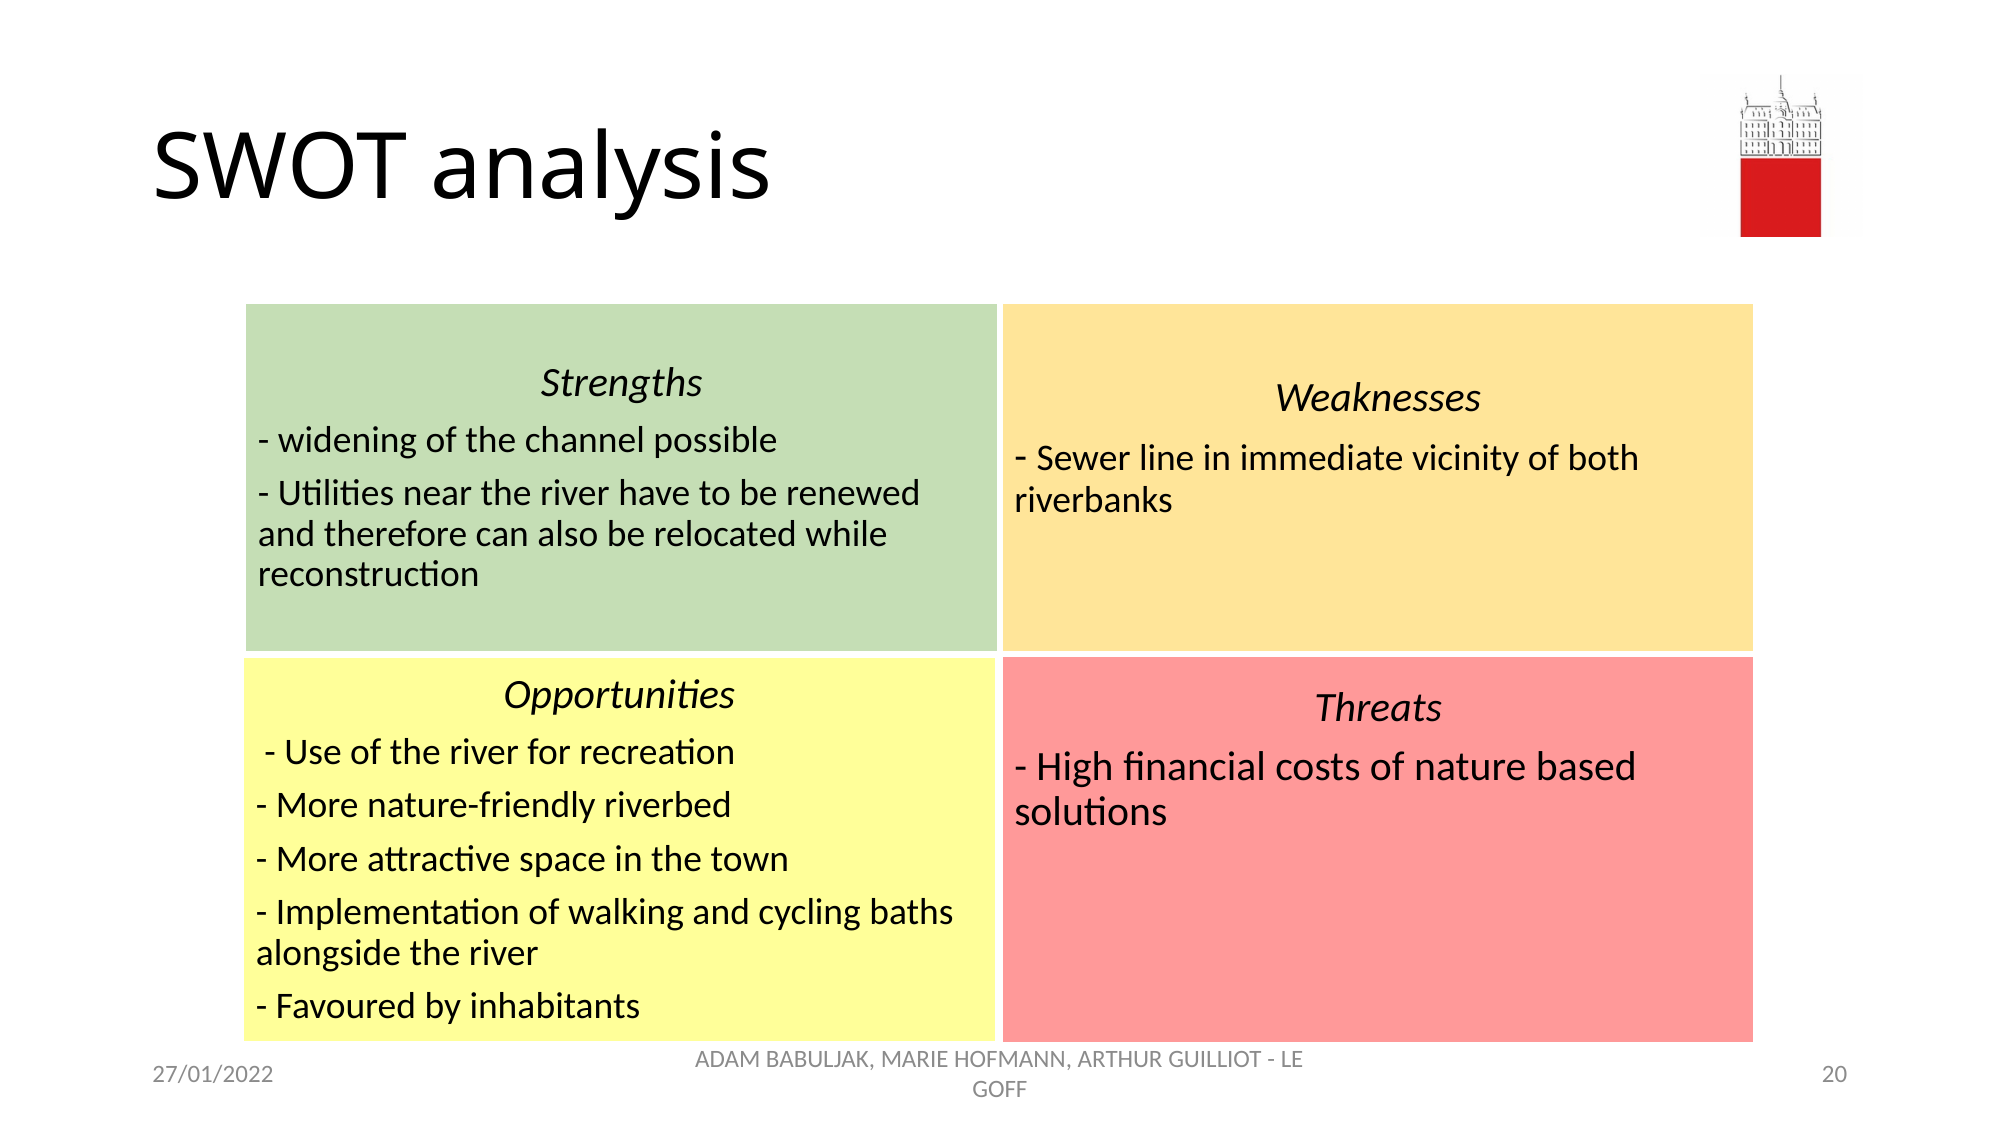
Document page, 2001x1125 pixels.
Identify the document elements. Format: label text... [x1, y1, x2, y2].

title SWOT analysis [137, 59, 1863, 278]
text_box Weaknesses - Sewer line in immediate vicinity of both riverbanks [1001, 303, 1755, 653]
text_box Threats - High financial costs of nature based solutions [1001, 655, 1755, 1043]
slide_number 27/01/2022 [137, 1042, 588, 1103]
text_box Strengths - widening of the channel possible - Utilities near the river have to be renewed and therefore can also be relocated while reconstruction [245, 303, 998, 652]
slide_number 2 [1412, 1042, 1863, 1103]
text_box Opportunities - Use of the river for recreation - More nature-friendly riverbed - More attractive space in the town - Implementation of walking and cycling baths alongside the river - Favoured by inhabitants [243, 657, 996, 1042]
footer ADAM BABULJAK, MARIE HOFMANN, ARTHUR GUILLIOT - LE GOFF [662, 1042, 1338, 1103]
